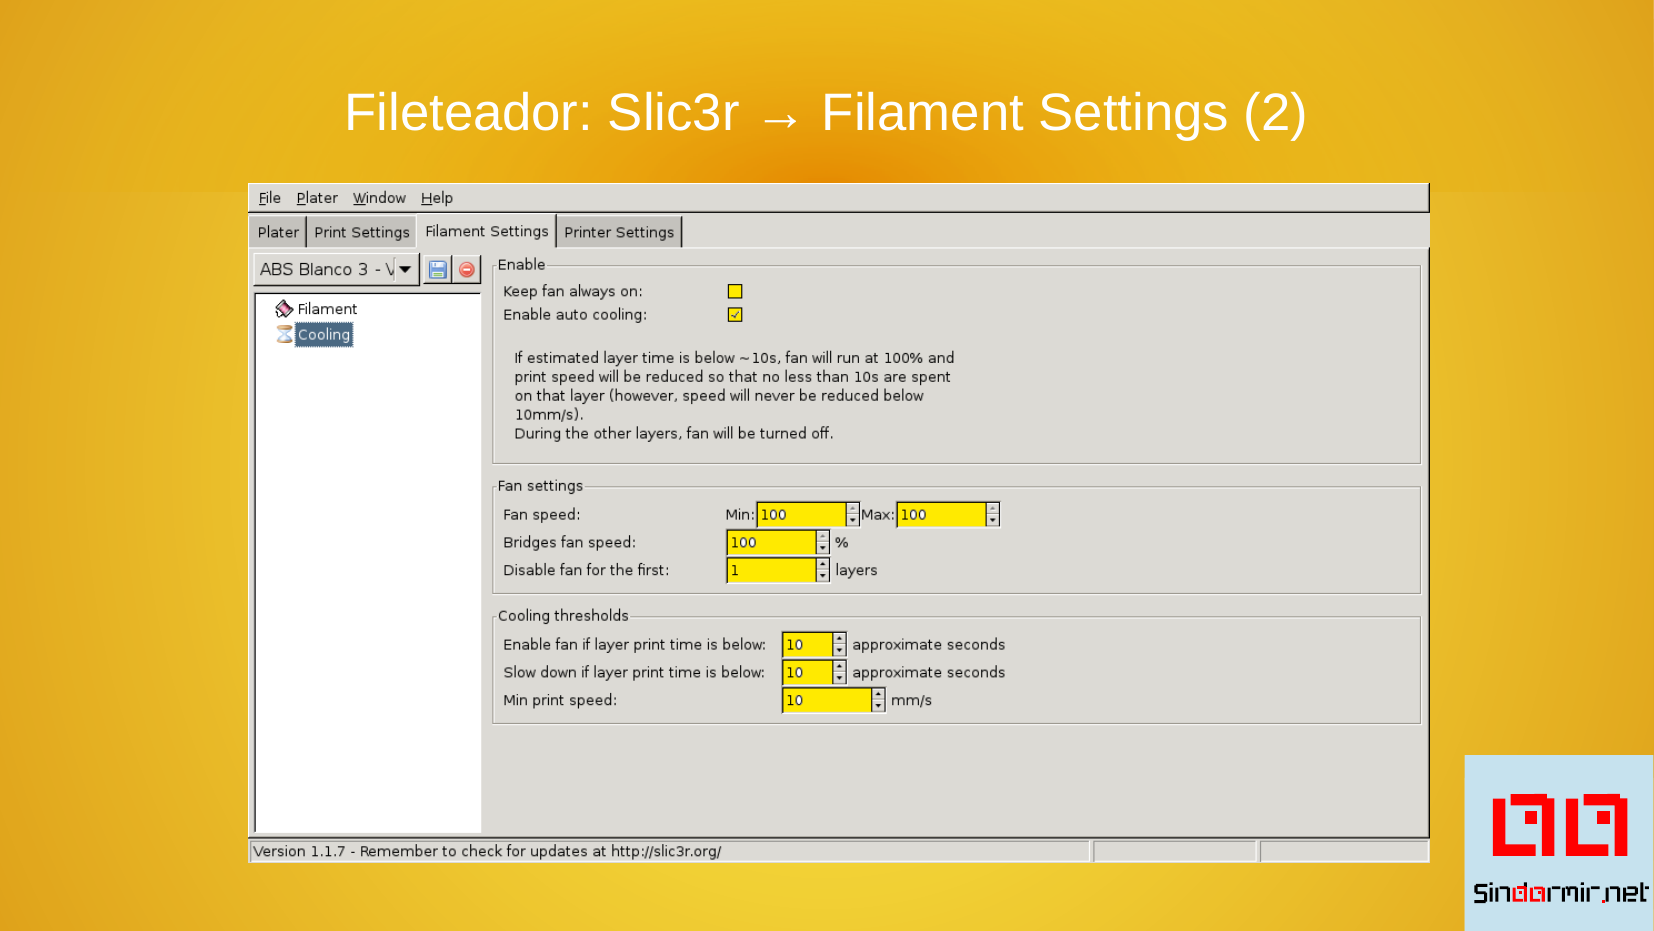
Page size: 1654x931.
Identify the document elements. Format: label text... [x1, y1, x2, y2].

picture [248, 183, 1430, 863]
picture [1464, 755, 1654, 931]
title Fileteador: Slic3r → Filament Settings (2) [82, 35, 1571, 189]
